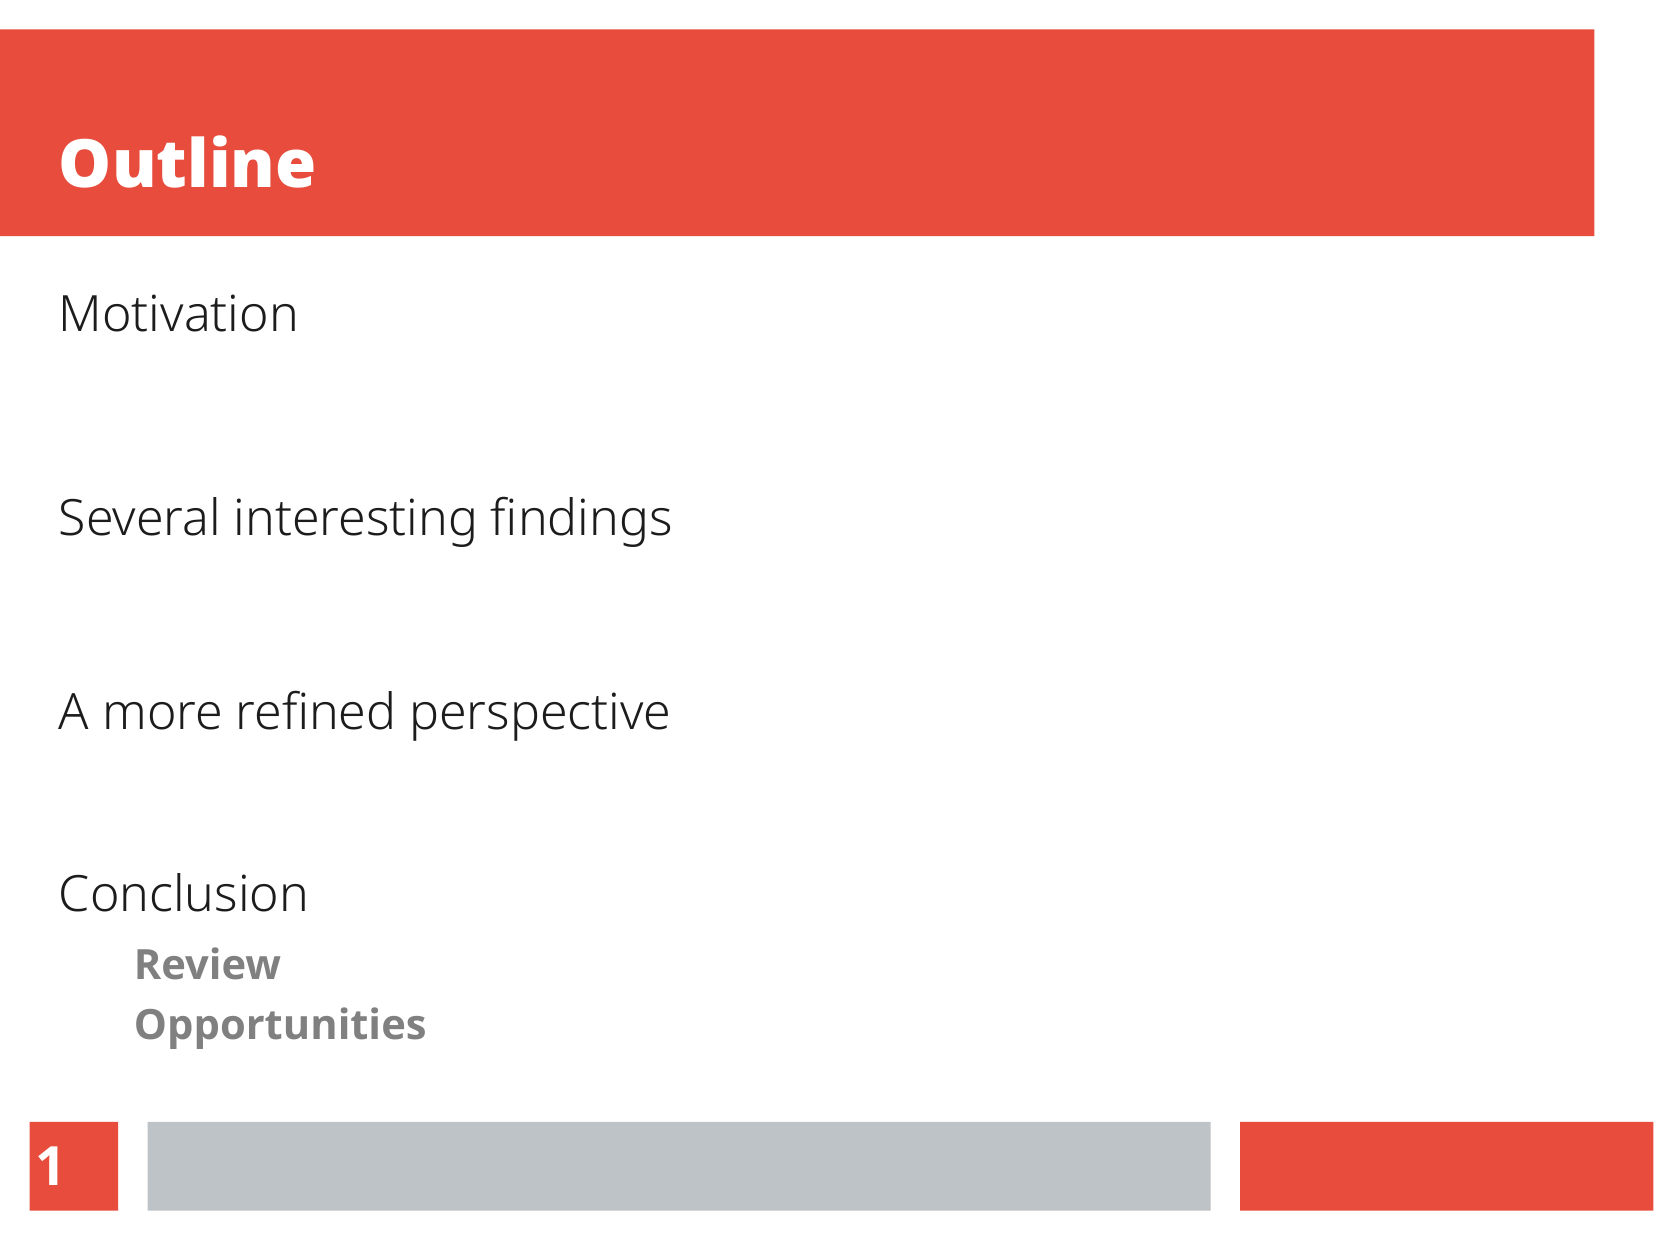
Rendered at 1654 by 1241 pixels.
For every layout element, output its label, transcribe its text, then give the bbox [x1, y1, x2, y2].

title Outline [59, 58, 1595, 207]
subtitle Motivation Several interesting findings A more refined perspective Conclusion Review Opportunities [59, 277, 1565, 1046]
text_box 1 [20, 1119, 254, 1210]
